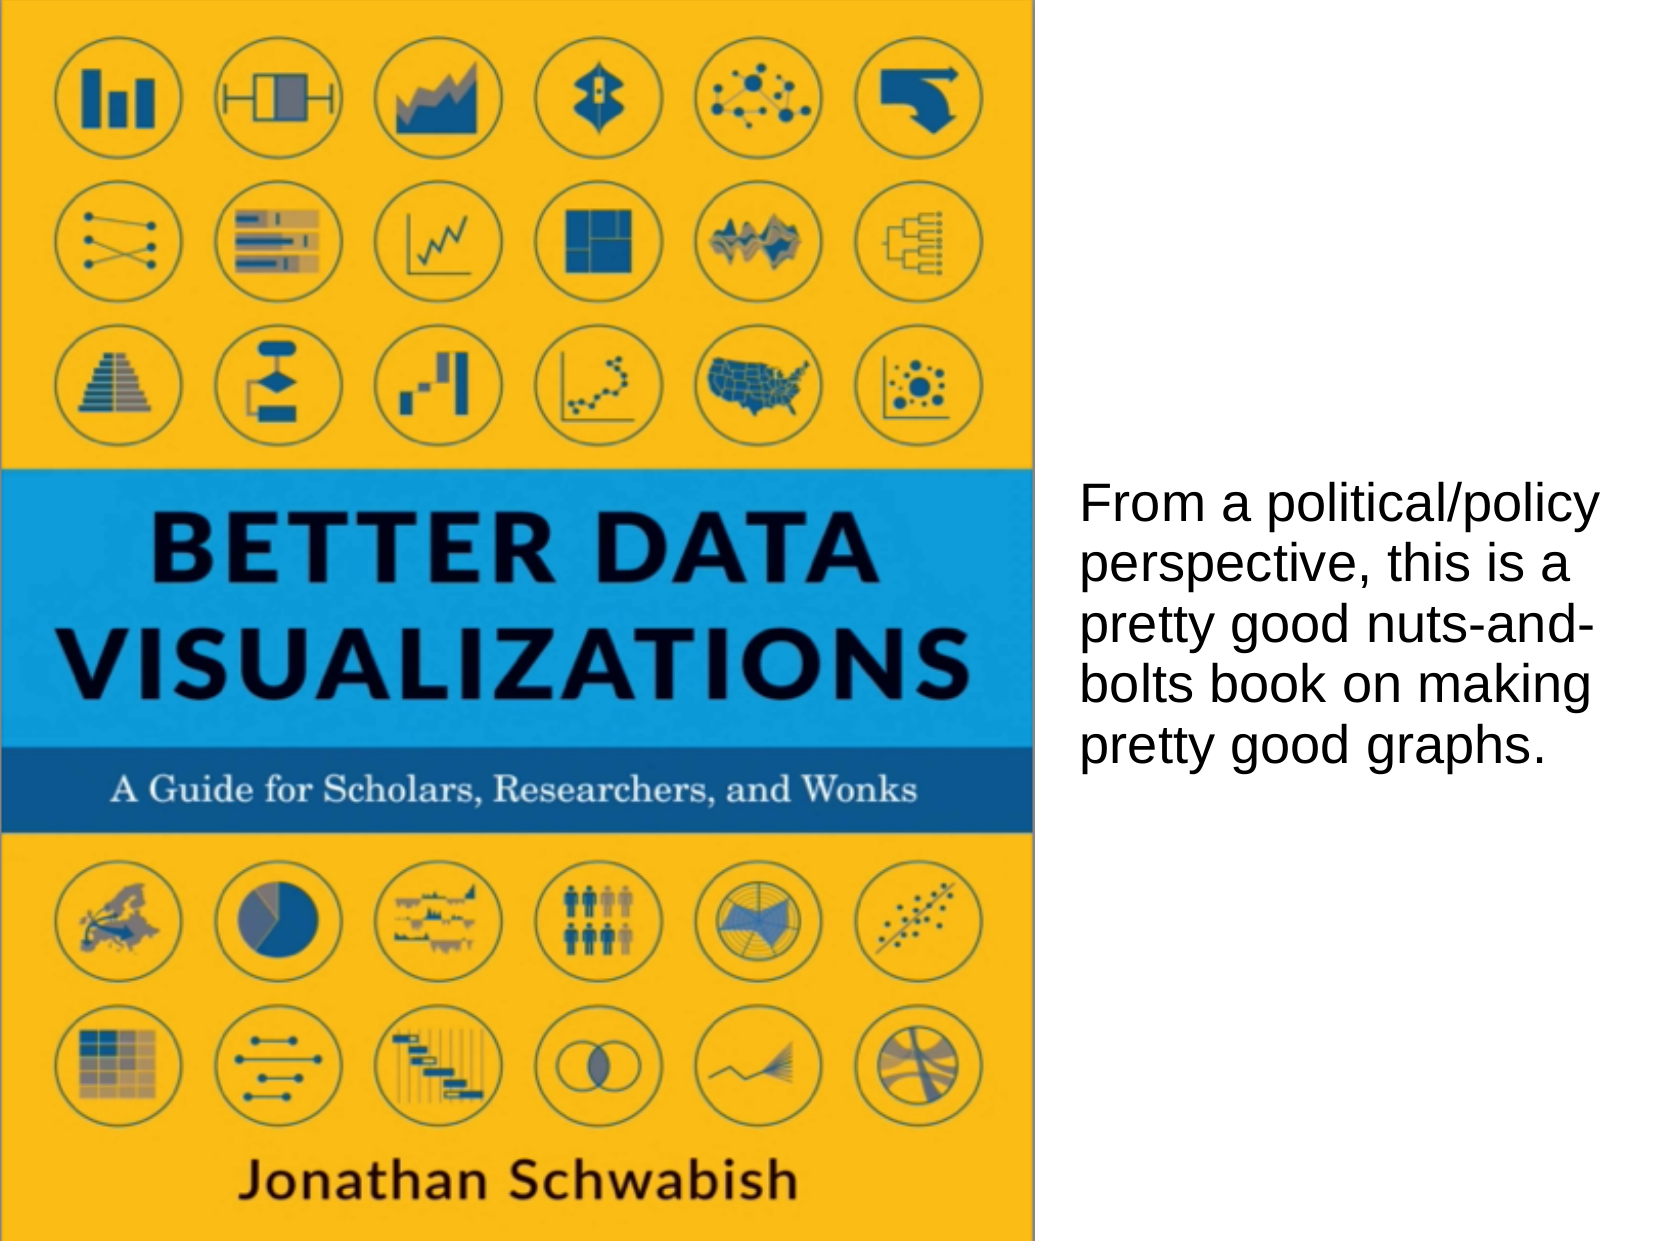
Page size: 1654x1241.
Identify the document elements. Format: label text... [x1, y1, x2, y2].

text_box From a political/policy perspective, this is a pretty good nuts-and-bolts book on making pretty good graphs. [1065, 465, 1650, 783]
picture [0, 0, 1035, 1241]
